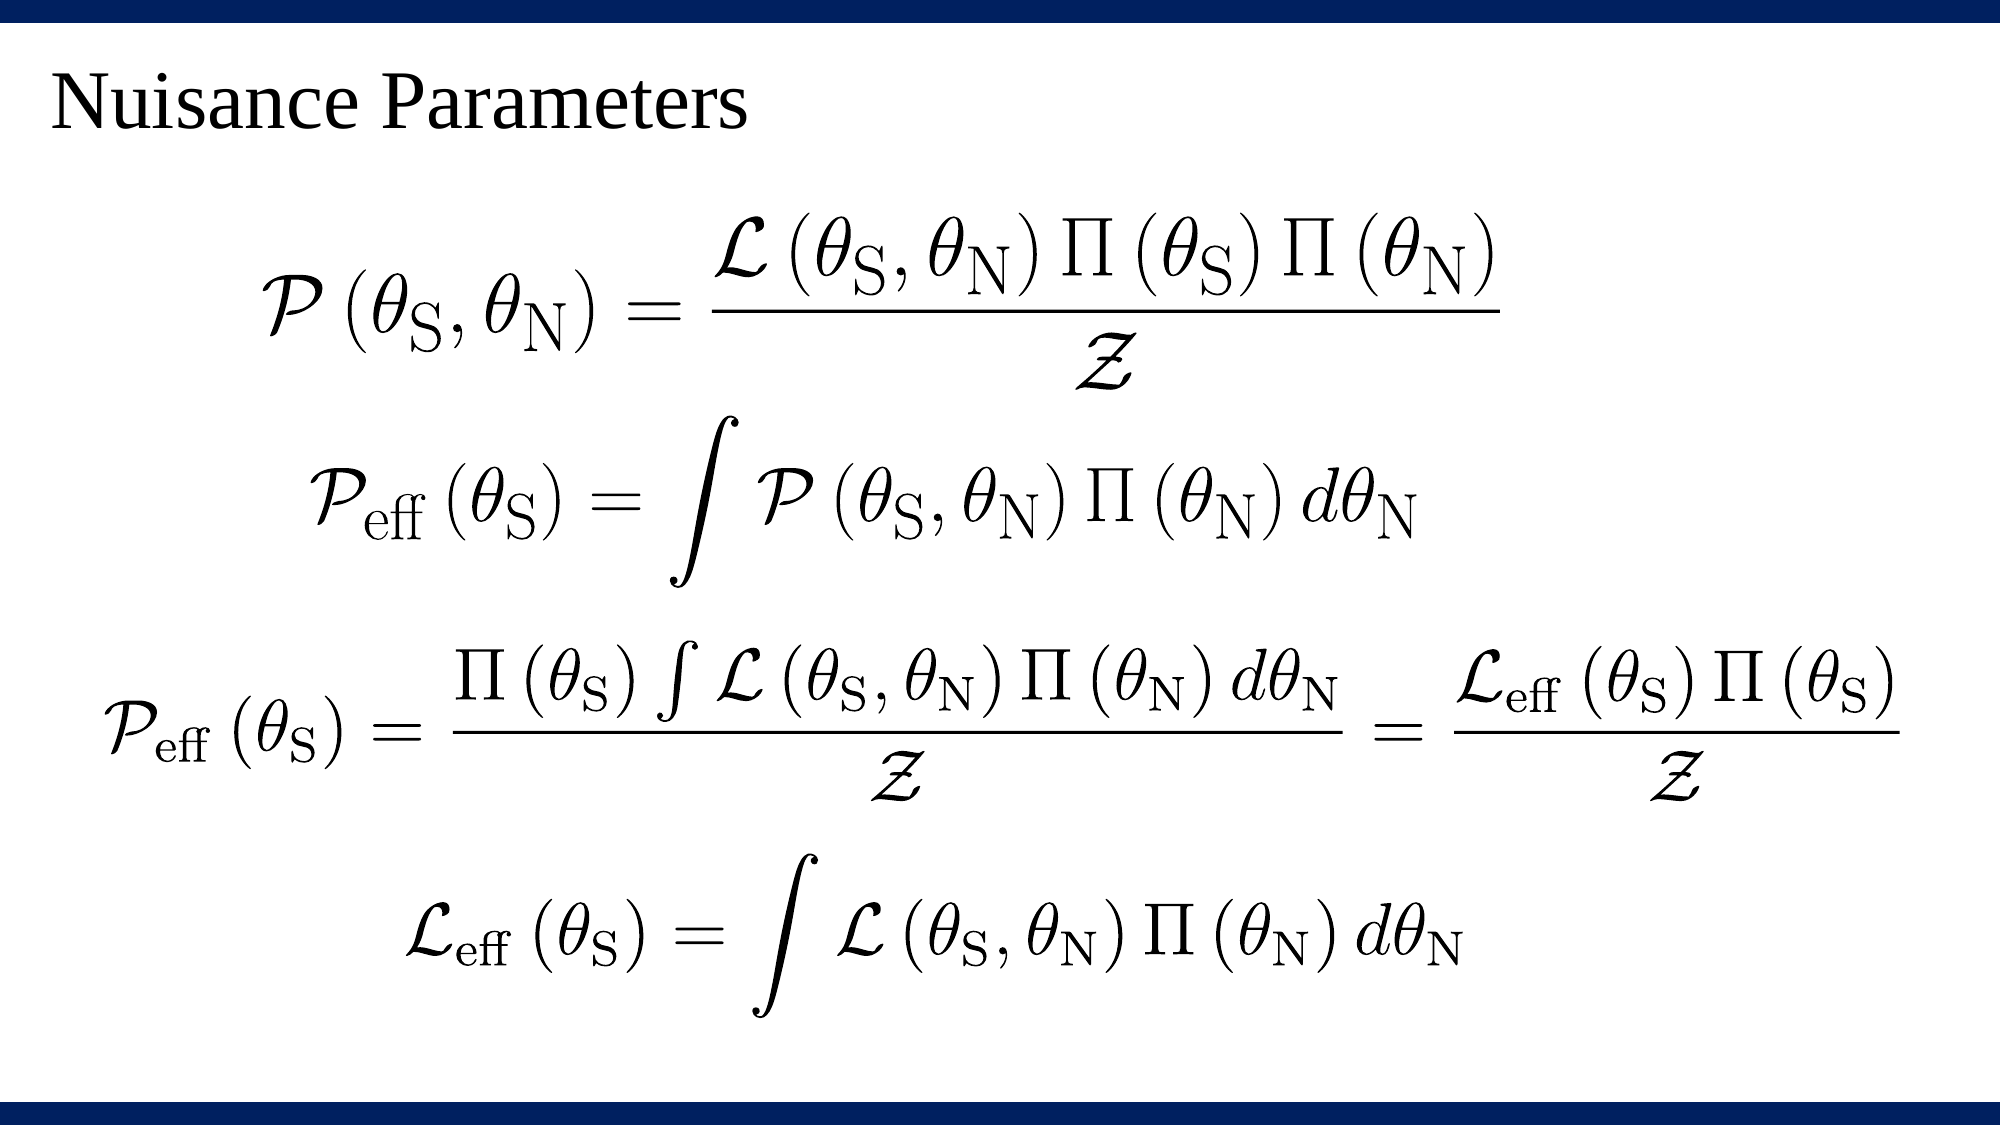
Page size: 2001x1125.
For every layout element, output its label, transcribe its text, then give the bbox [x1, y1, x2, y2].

text_box [0, 1102, 2000, 1125]
picture [101, 637, 1902, 804]
text_box [0, 0, 2000, 22]
text_box Nuisance Parameters [35, 47, 1146, 155]
picture [401, 850, 1465, 1022]
picture [260, 212, 1501, 390]
picture [307, 413, 1418, 591]
